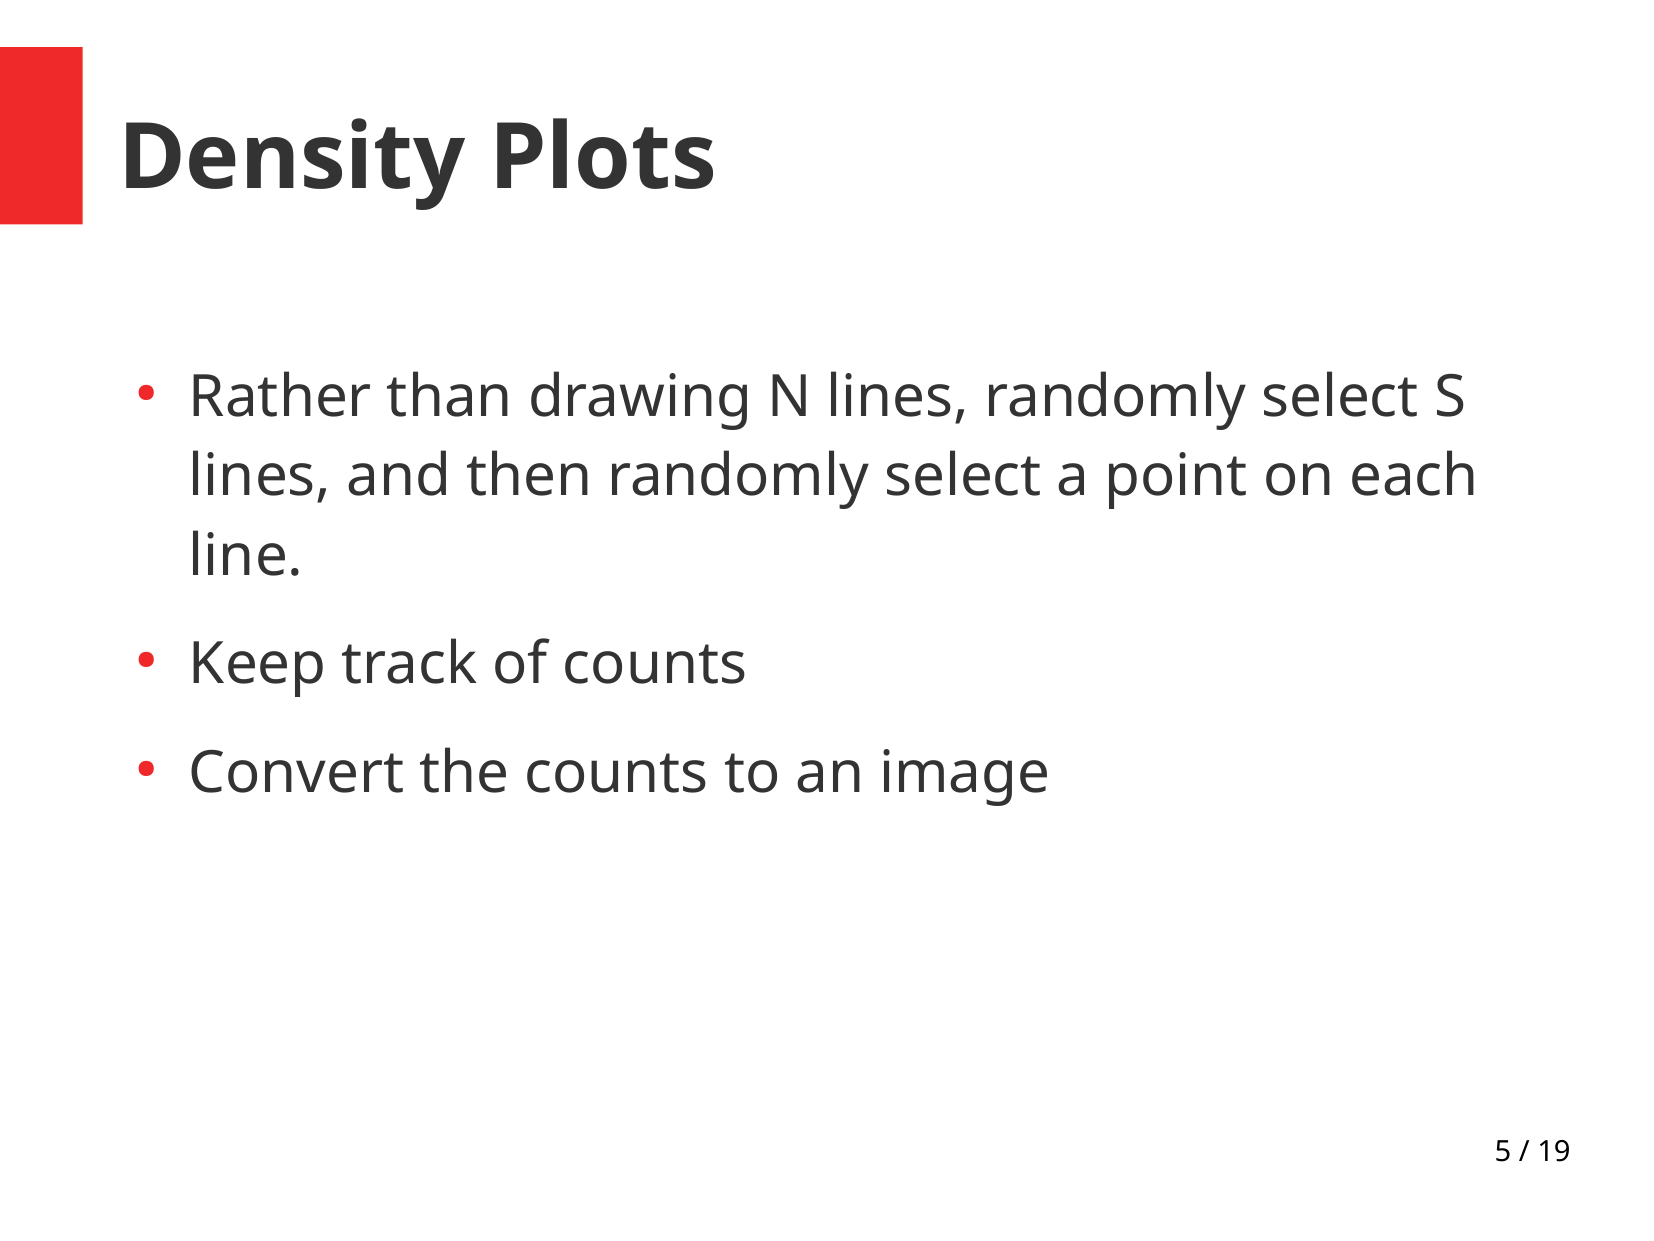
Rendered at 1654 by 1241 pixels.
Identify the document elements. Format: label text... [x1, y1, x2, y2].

title Density Plots [118, 49, 1571, 257]
list Rather than drawing N lines, randomly select S lines, and then randomly select a point on each line. Keep track of counts Convert the counts to an image [118, 354, 1536, 1074]
